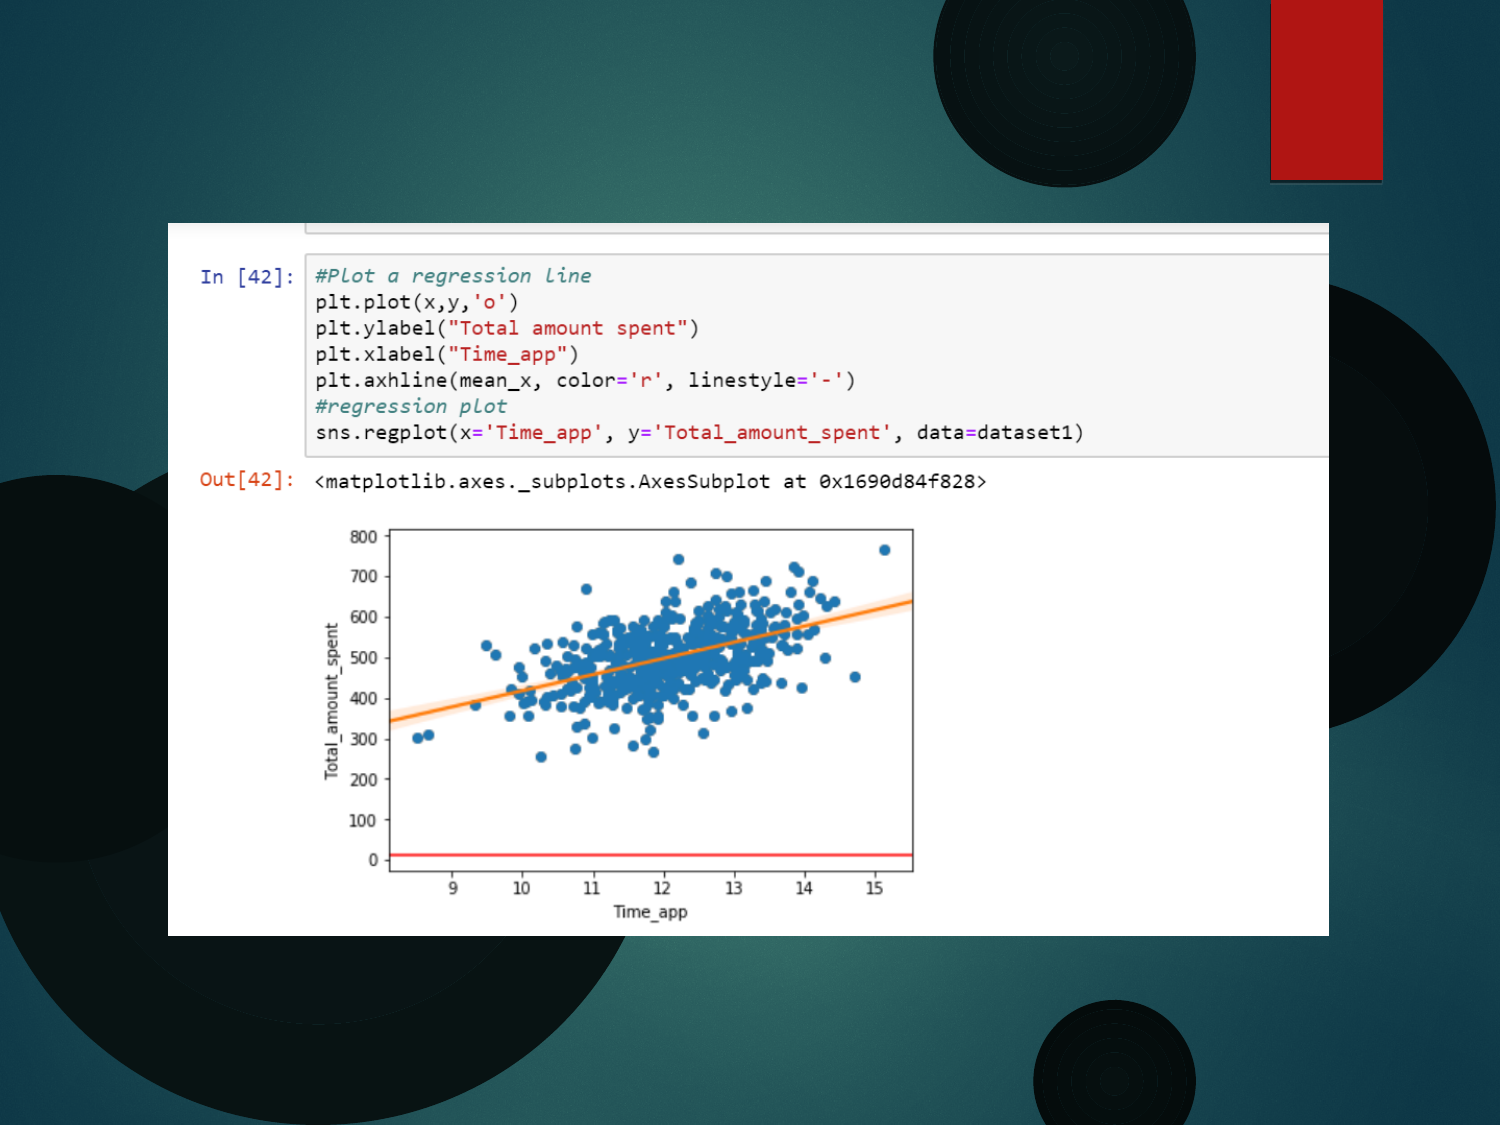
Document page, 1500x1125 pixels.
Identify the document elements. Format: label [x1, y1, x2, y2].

picture [168, 223, 1329, 936]
